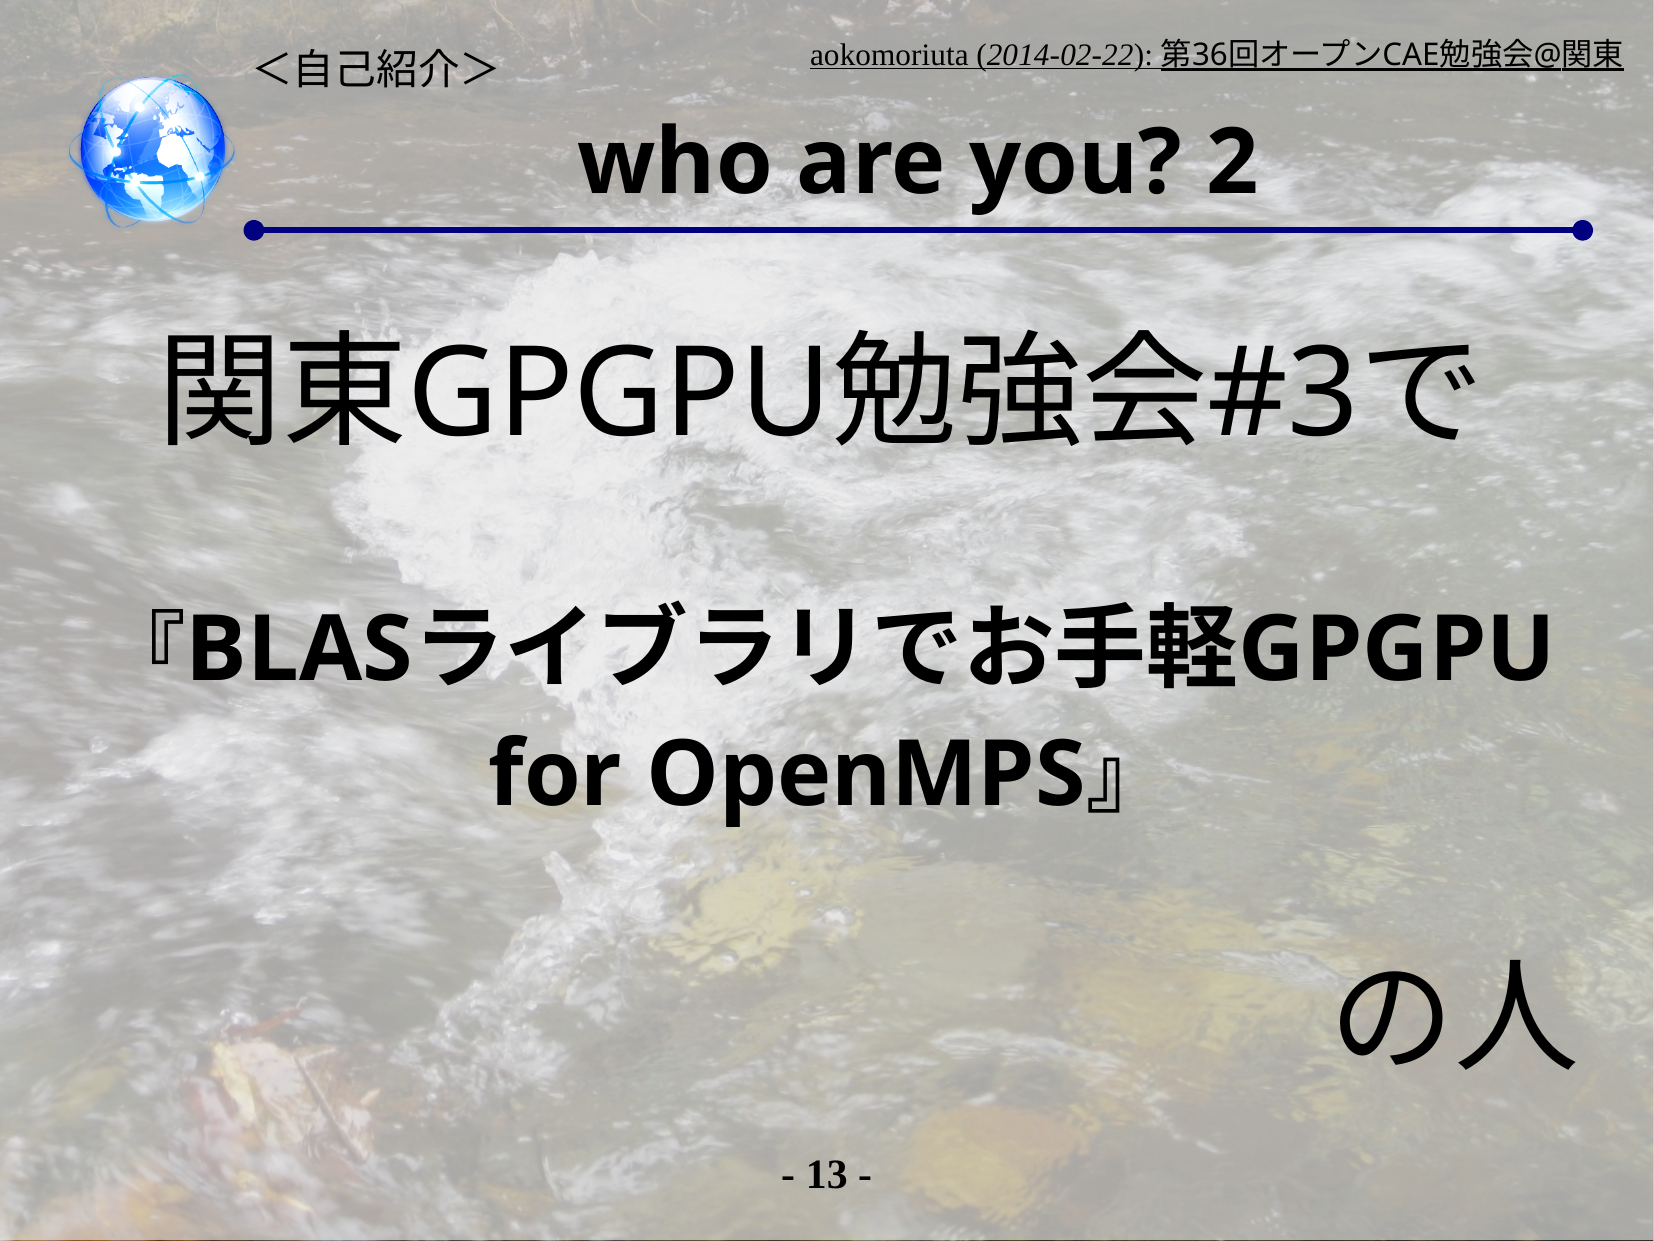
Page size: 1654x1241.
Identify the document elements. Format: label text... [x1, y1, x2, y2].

text_box の人 [1314, 909, 1595, 1112]
picture [65, 64, 237, 236]
text_box ＜自己紹介＞ [236, 28, 1004, 119]
text_box 『BLASライブラリでお手軽GPGPU for OpenMPS』 [23, 566, 1636, 857]
title who are you? 2 [265, 88, 1571, 227]
text_box 関東GPGPU勉強会#3で [23, 283, 1619, 486]
